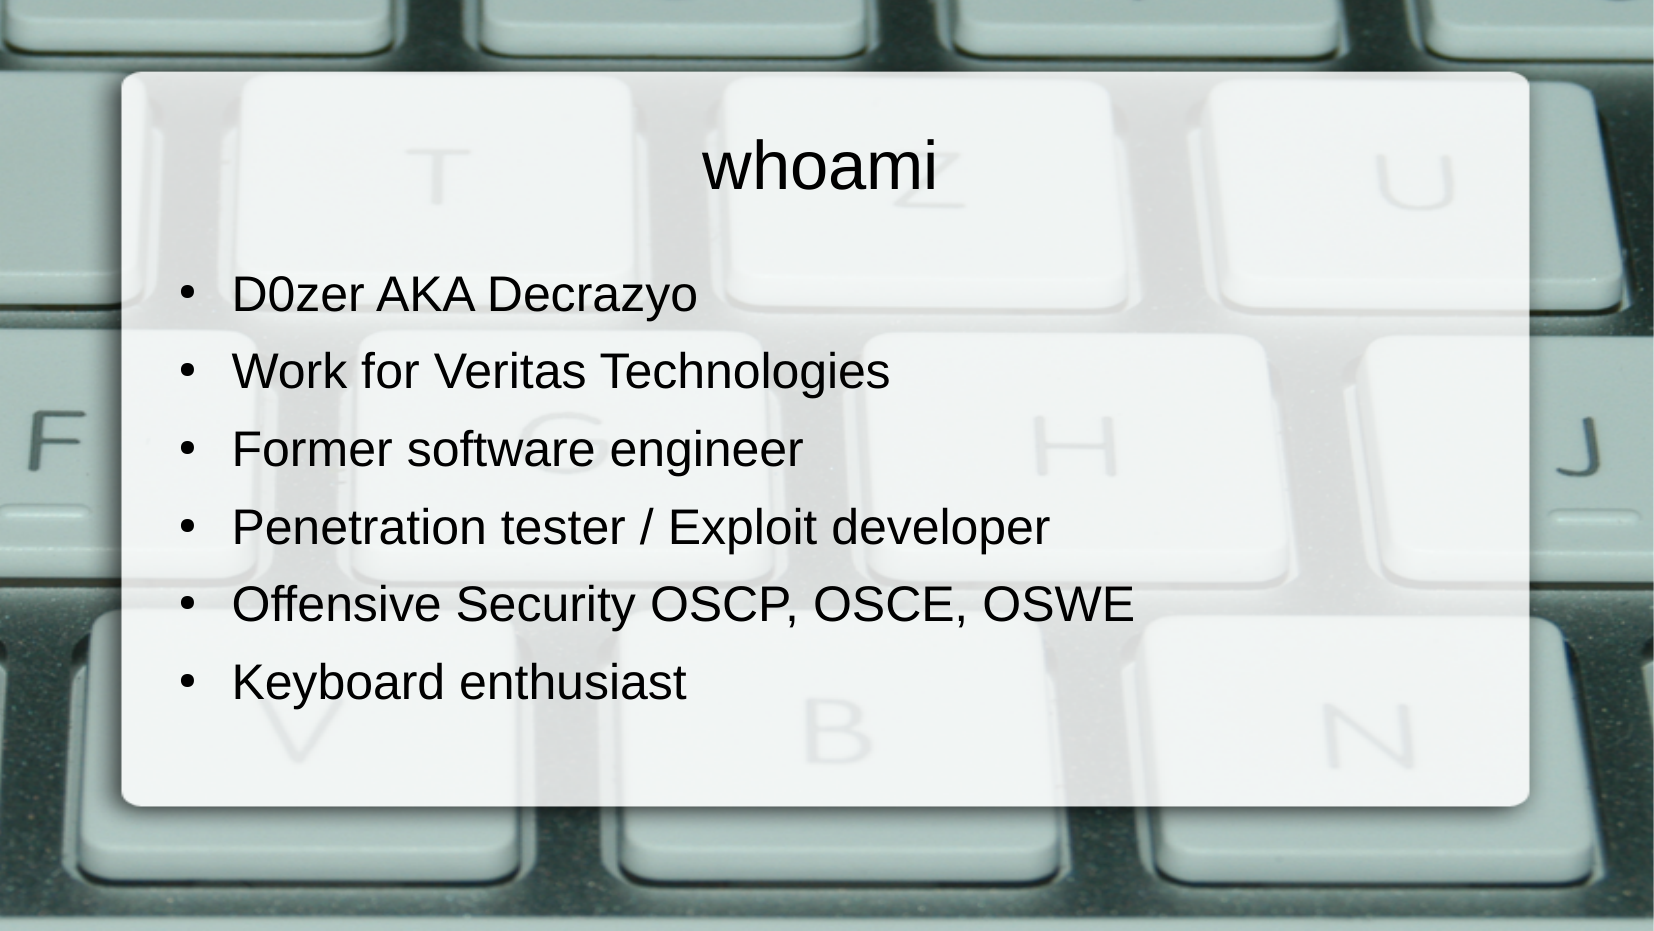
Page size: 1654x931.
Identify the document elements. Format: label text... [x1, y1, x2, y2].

picture [0, 0, 1654, 931]
list D0zer AKA Decrazyo Work for Veritas Technologies Former software engineer Penetration tester / Exploit developer Offensive Security OSCP, OSCE, OSWE Keyboard enthusiast [147, 265, 1506, 806]
title whoami [135, 88, 1506, 244]
